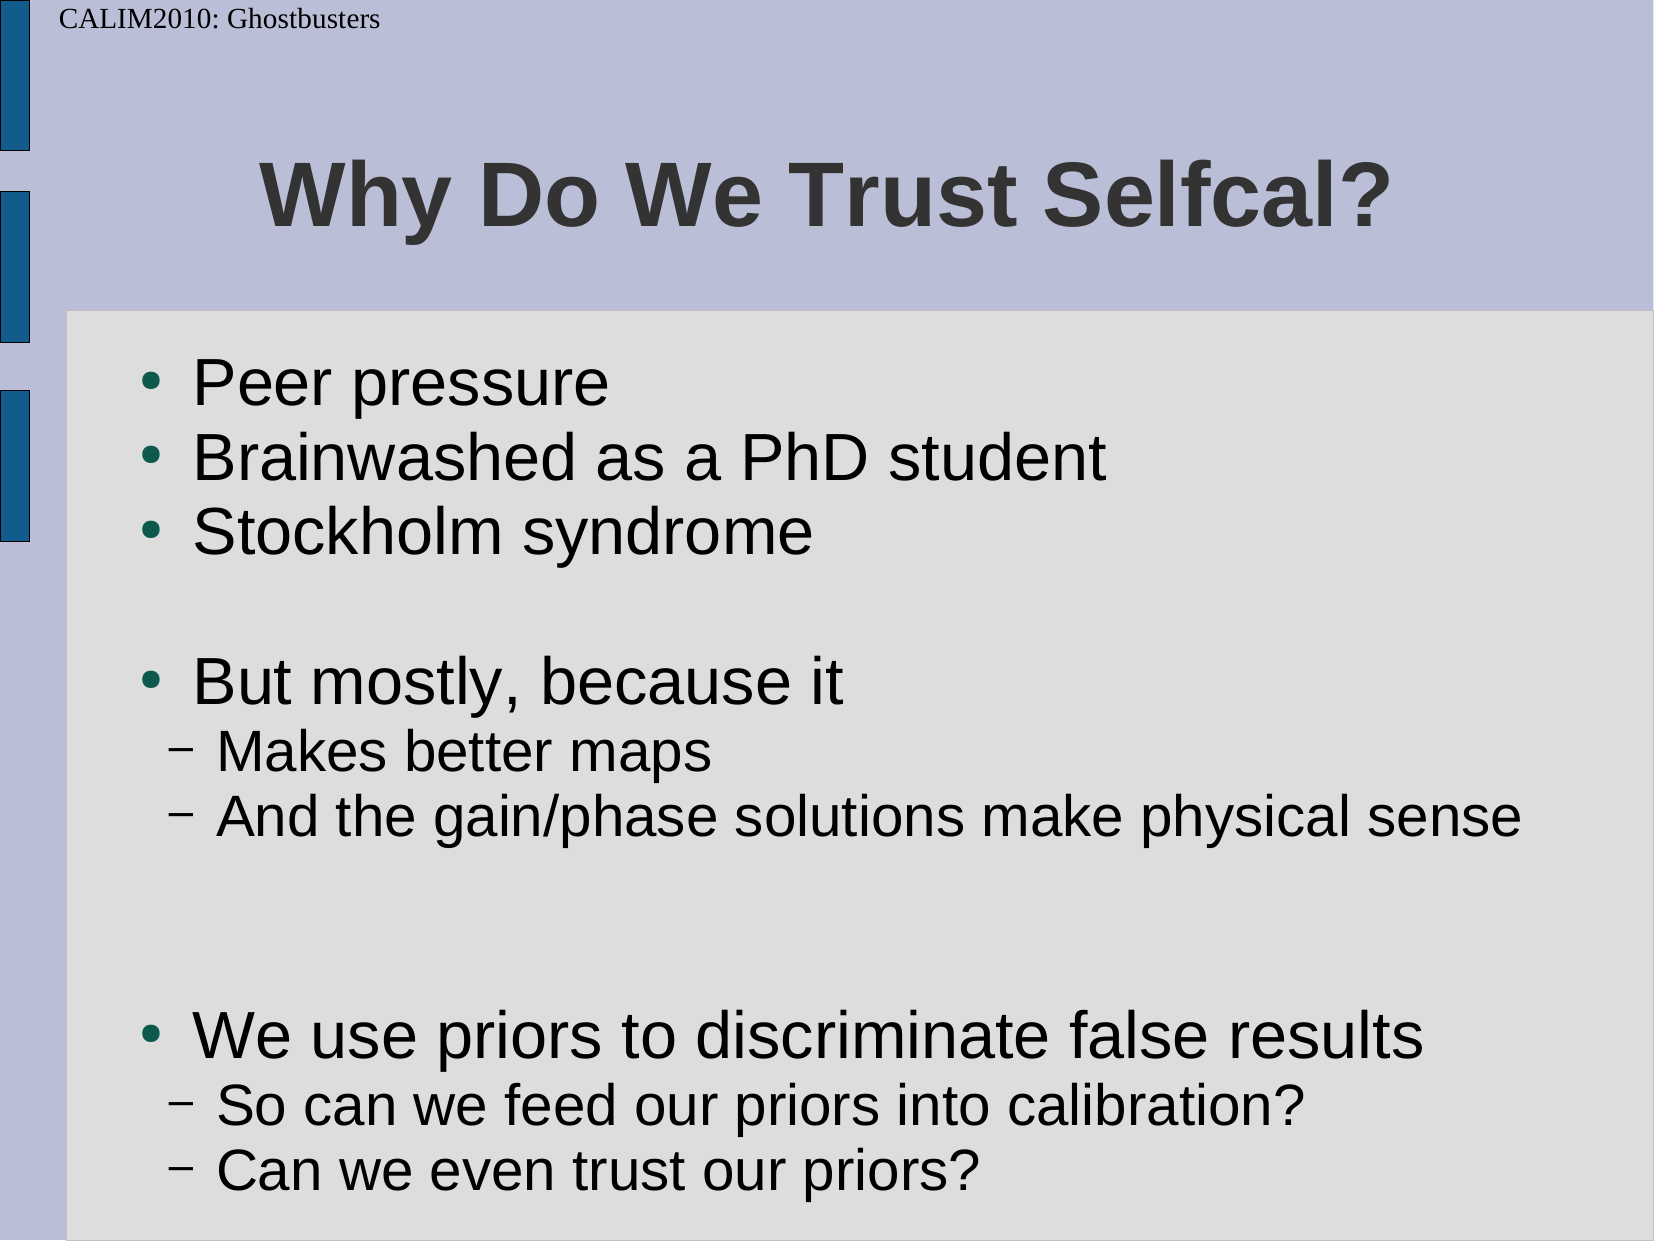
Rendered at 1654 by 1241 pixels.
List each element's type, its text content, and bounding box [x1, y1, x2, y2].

list Peer pressure Brainwashed as a PhD student Stockholm syndrome But mostly, because it Makes better maps And the gain/phase solutions make physical sense We use priors to discriminate false results So can we feed our priors into calibration? Can we even trust our priors? [121, 344, 1534, 1204]
title Why Do We Trust Selfcal? [121, 98, 1534, 291]
